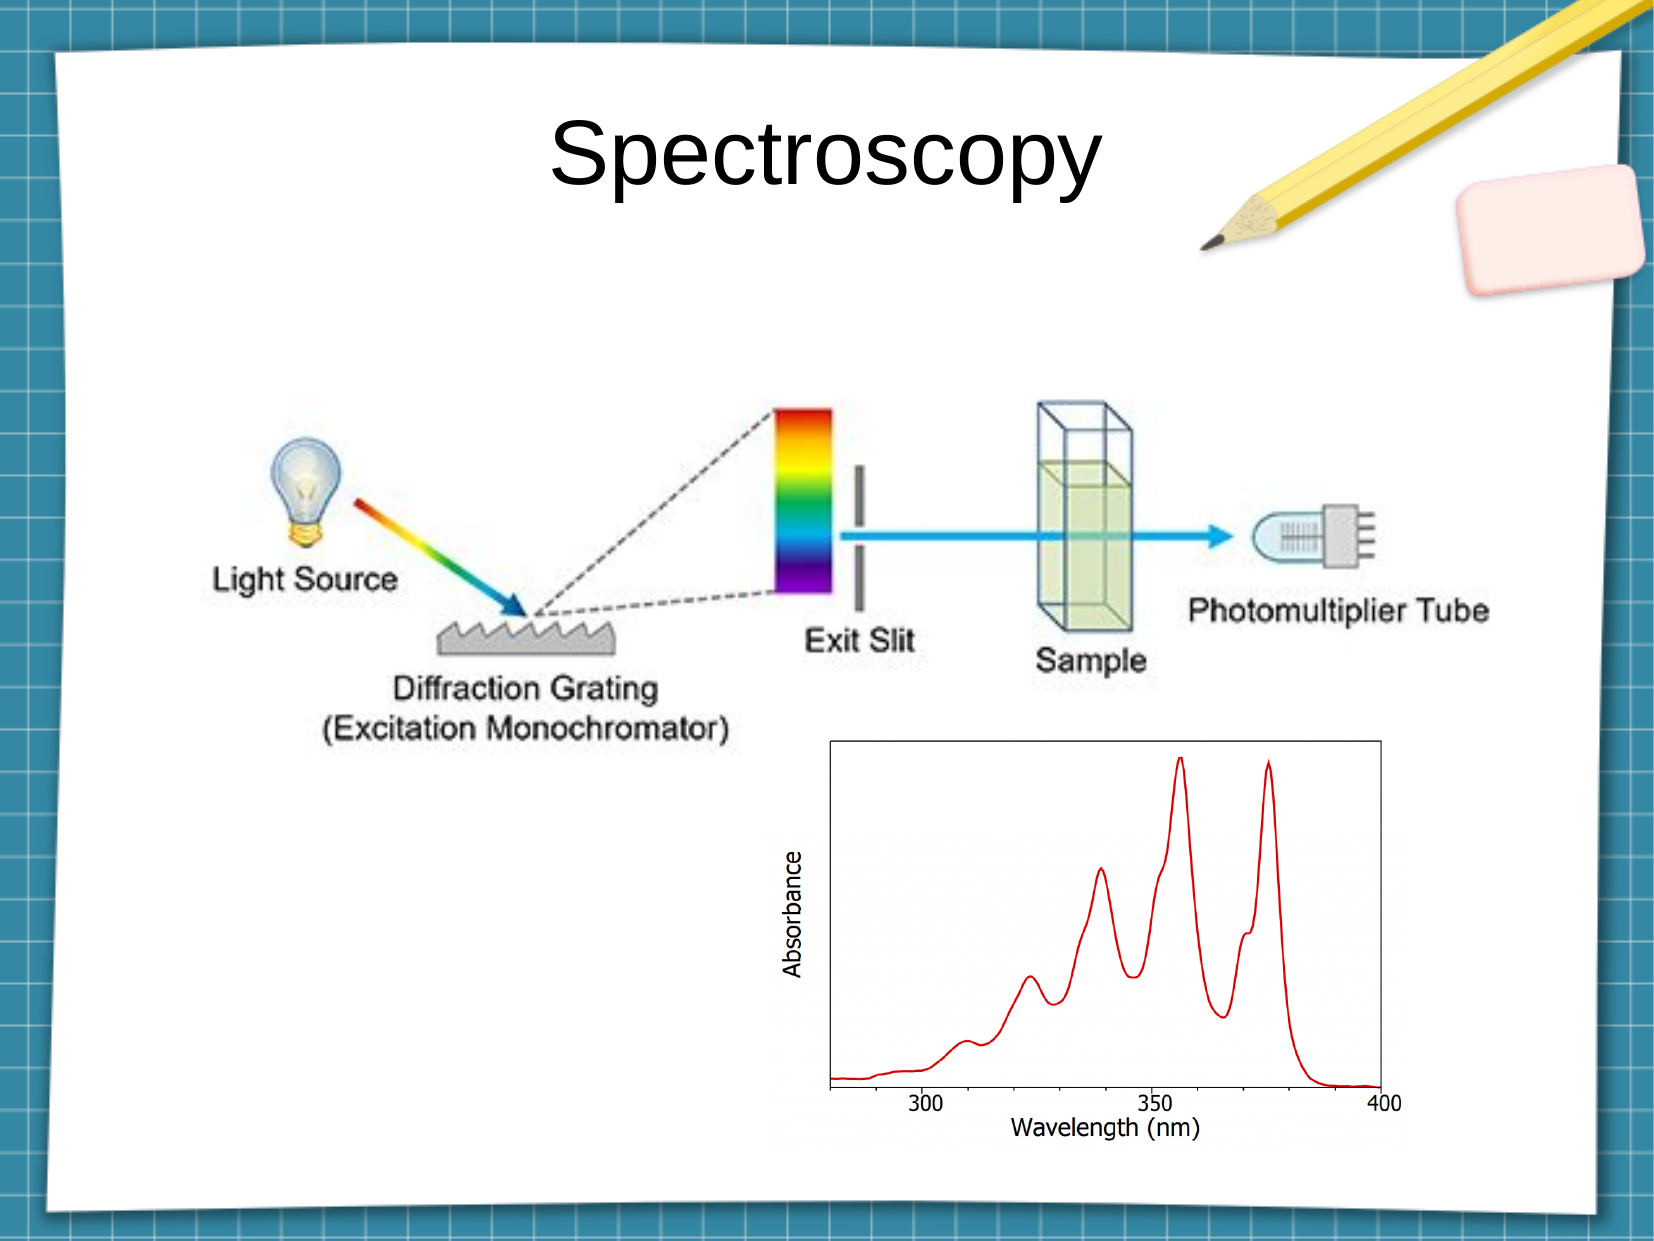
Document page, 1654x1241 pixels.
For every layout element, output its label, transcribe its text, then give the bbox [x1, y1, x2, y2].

picture [0, 0, 1654, 1241]
title Spectroscopy [82, 49, 1571, 257]
